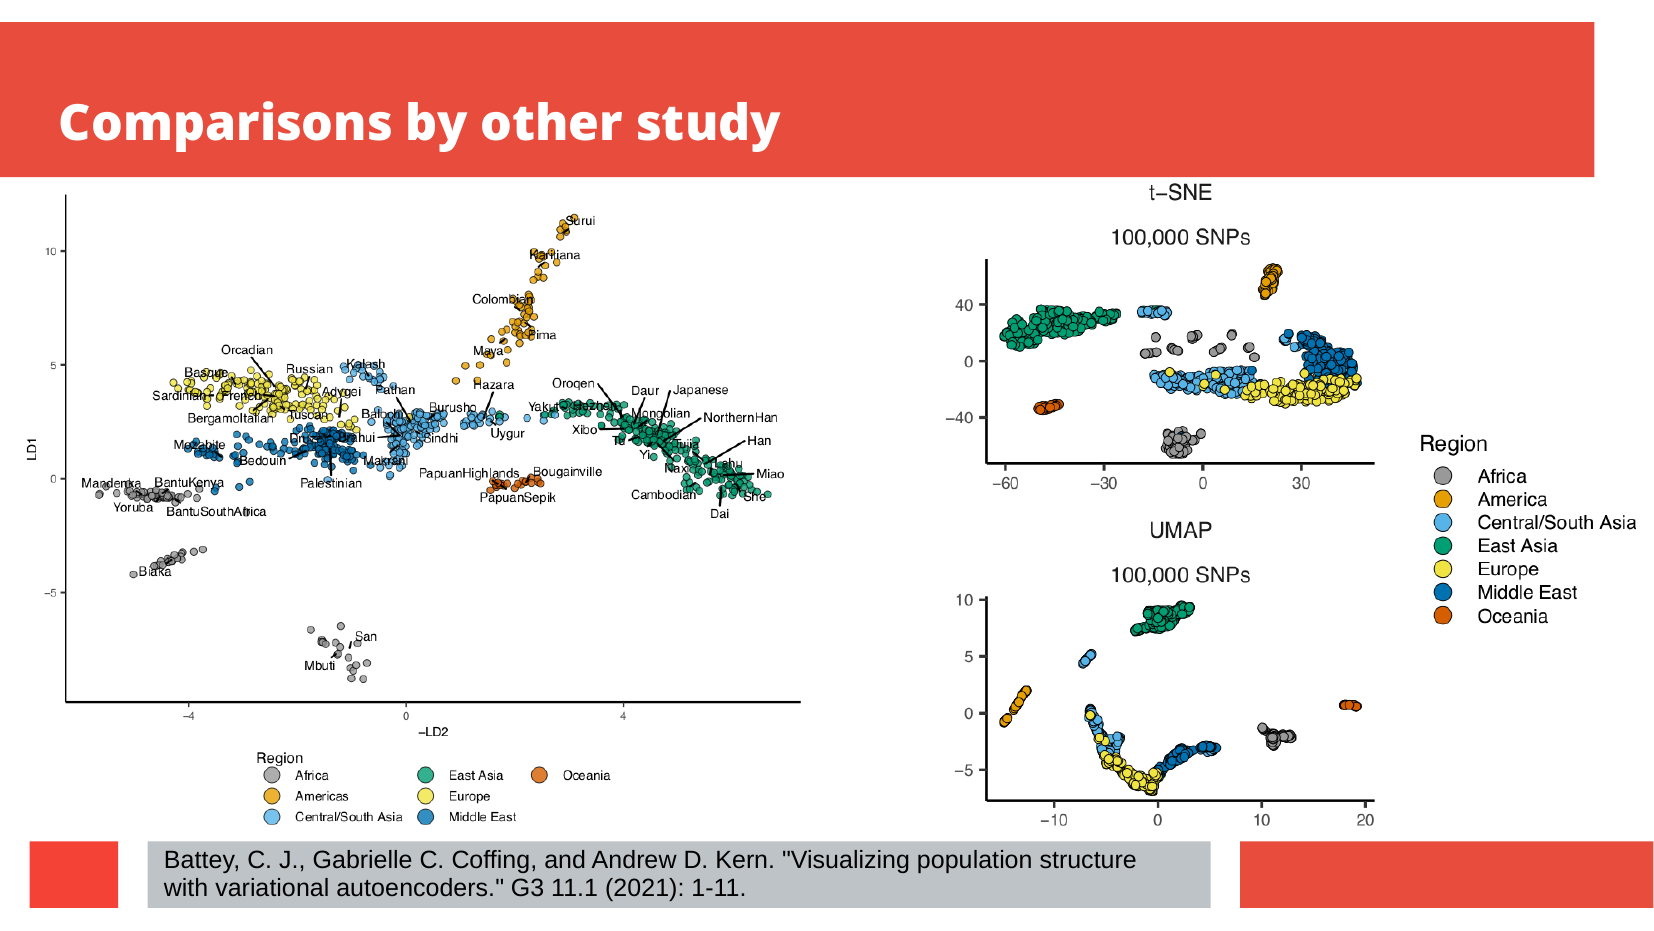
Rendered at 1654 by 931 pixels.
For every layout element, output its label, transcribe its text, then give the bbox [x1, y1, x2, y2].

picture [26, 194, 801, 825]
text_box Battey, C. J., Gabrielle C. Coffing, and Andrew D. Kern. "Visualizing population structure with variational autoencoders." G3 11.1 (2021): 1-11. [149, 838, 1201, 910]
picture [945, 183, 1636, 826]
title Comparisons by other study [59, 44, 1595, 156]
